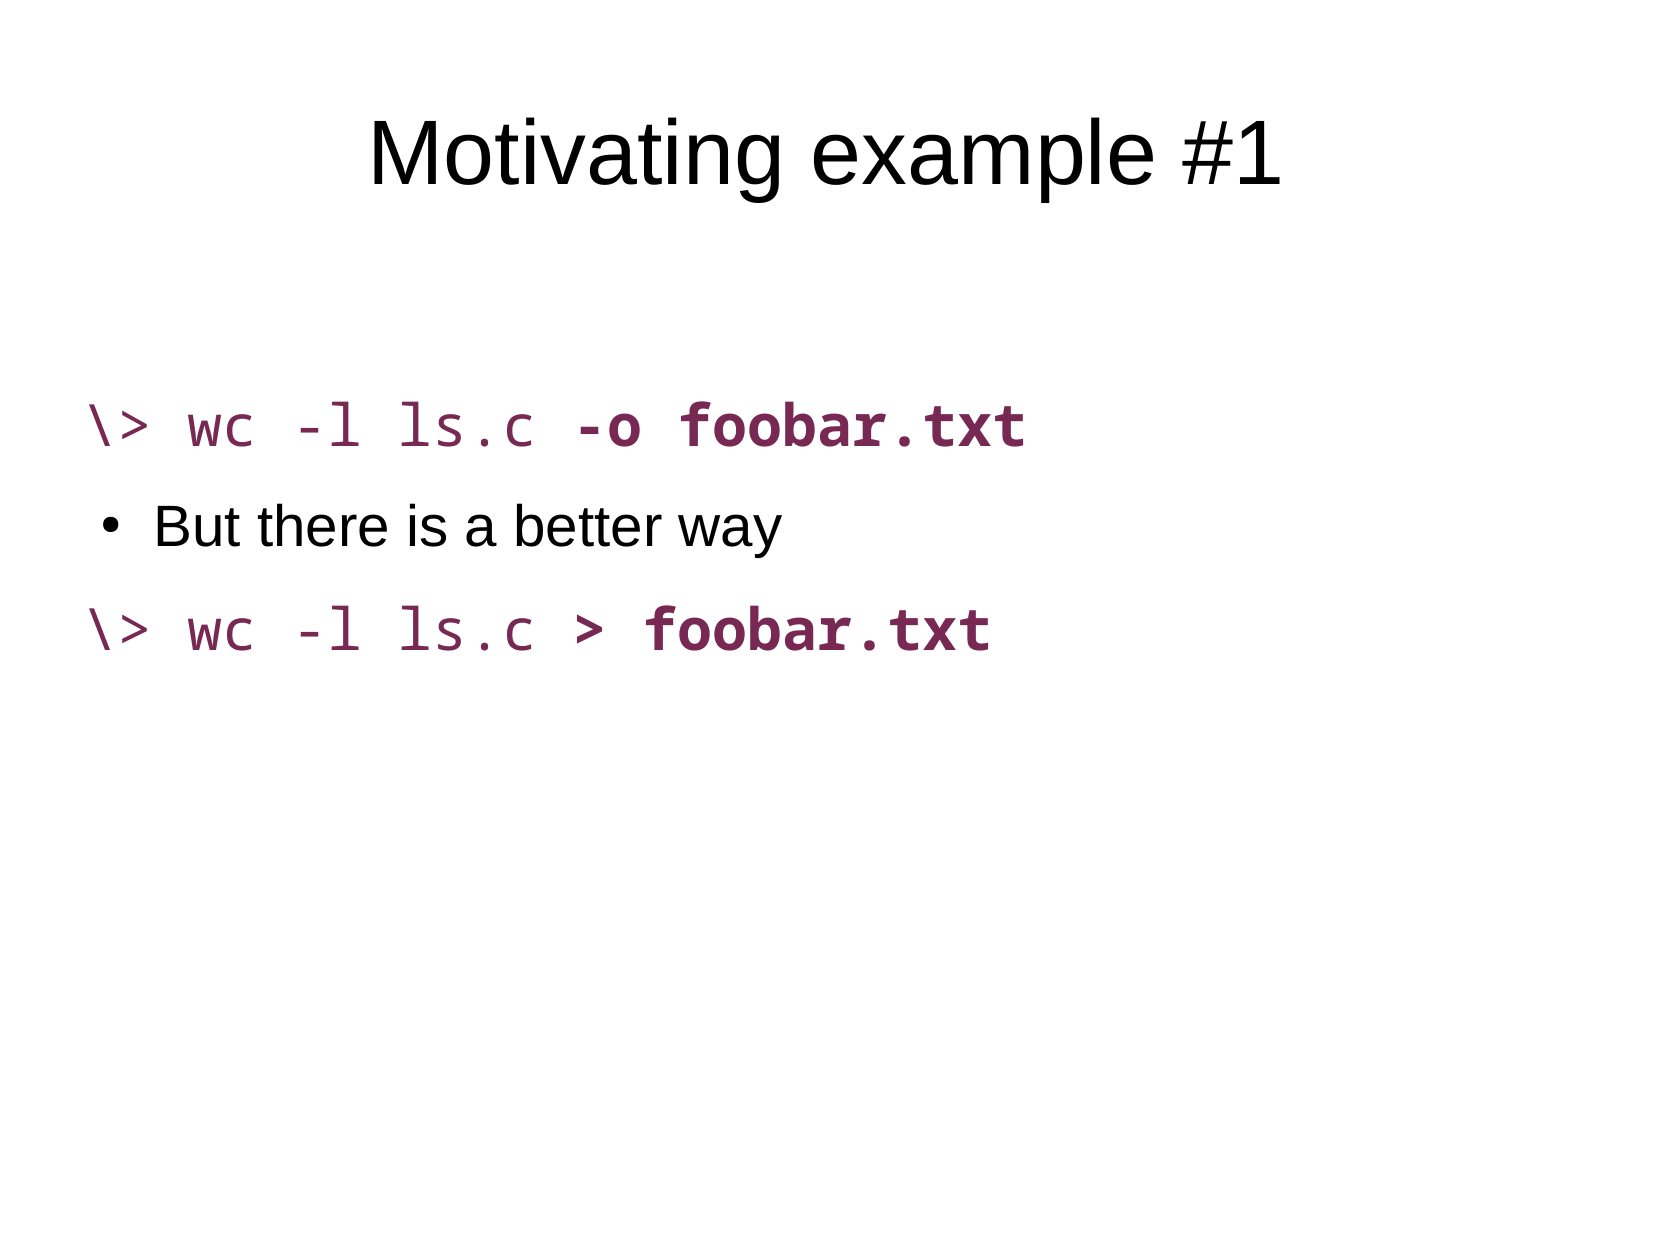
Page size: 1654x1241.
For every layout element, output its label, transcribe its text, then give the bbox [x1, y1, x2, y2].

list \> wc -l ls.c -o foobar.txt But there is a better way \> wc -l ls.c > foobar.txt [82, 290, 1571, 1201]
title Motivating example #1 [82, 49, 1571, 257]
